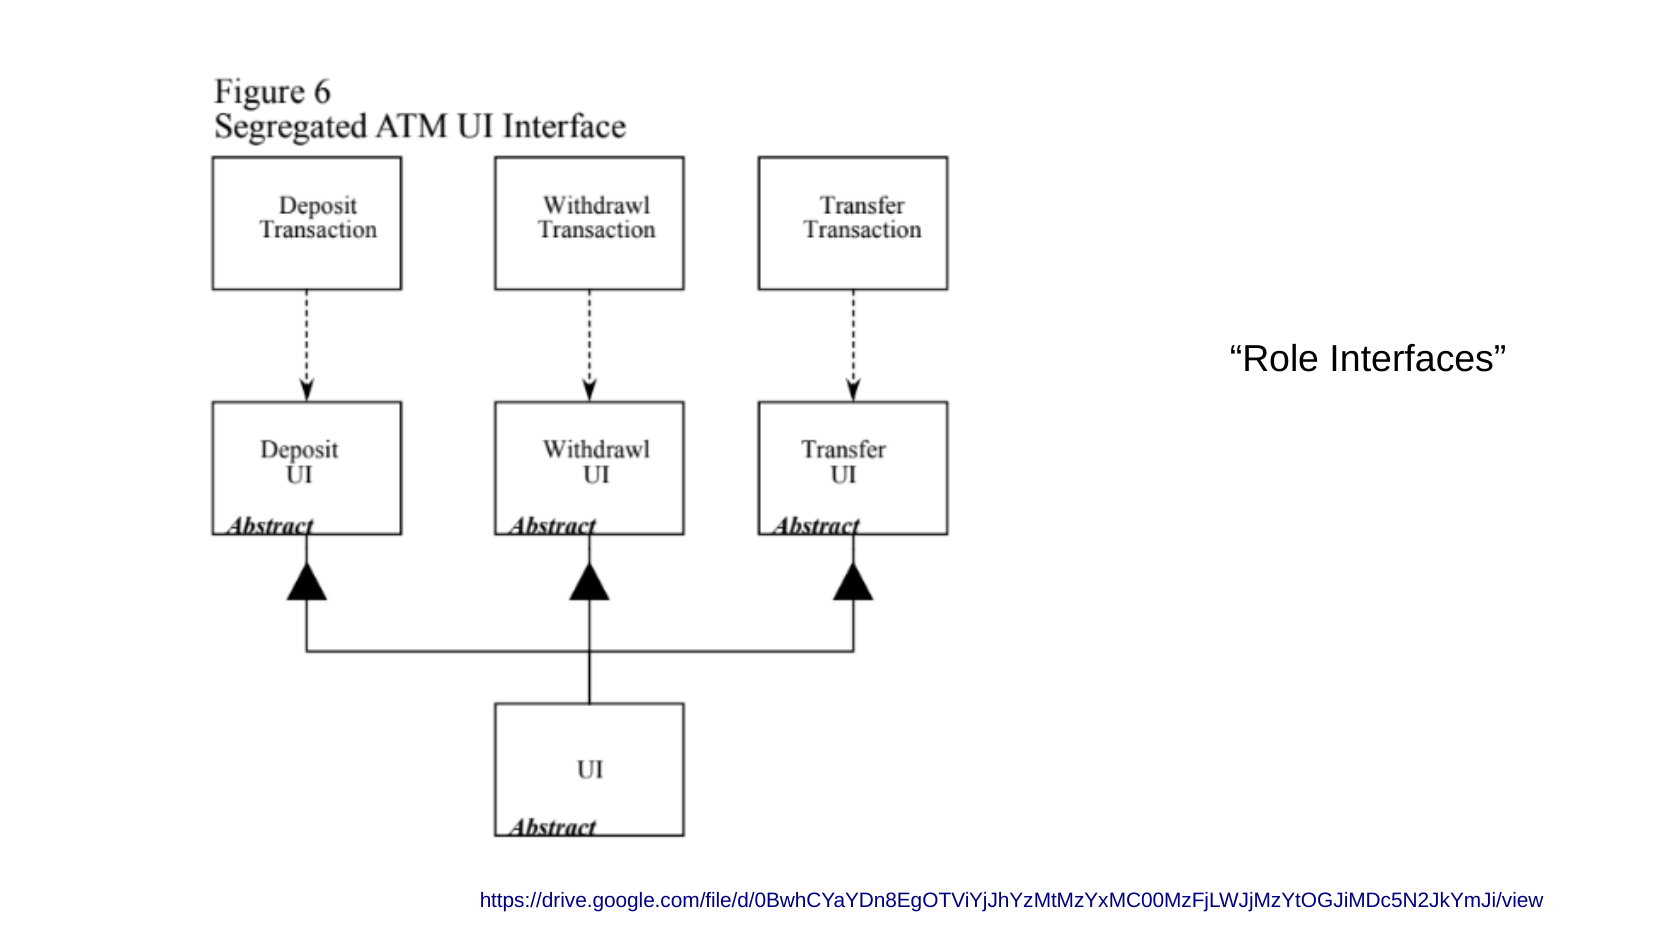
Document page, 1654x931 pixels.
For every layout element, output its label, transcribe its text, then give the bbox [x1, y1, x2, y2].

text_box https://drive.google.com/file/d/0BwhCYaYDn8EgOTViYjJhYzMtMzYxMC00MzFjLWJjMzYtOGJiMDc5N2JkYmJi/view [465, 881, 1575, 931]
text_box “Role Interfaces” [1215, 330, 1522, 387]
picture [165, 59, 1006, 878]
